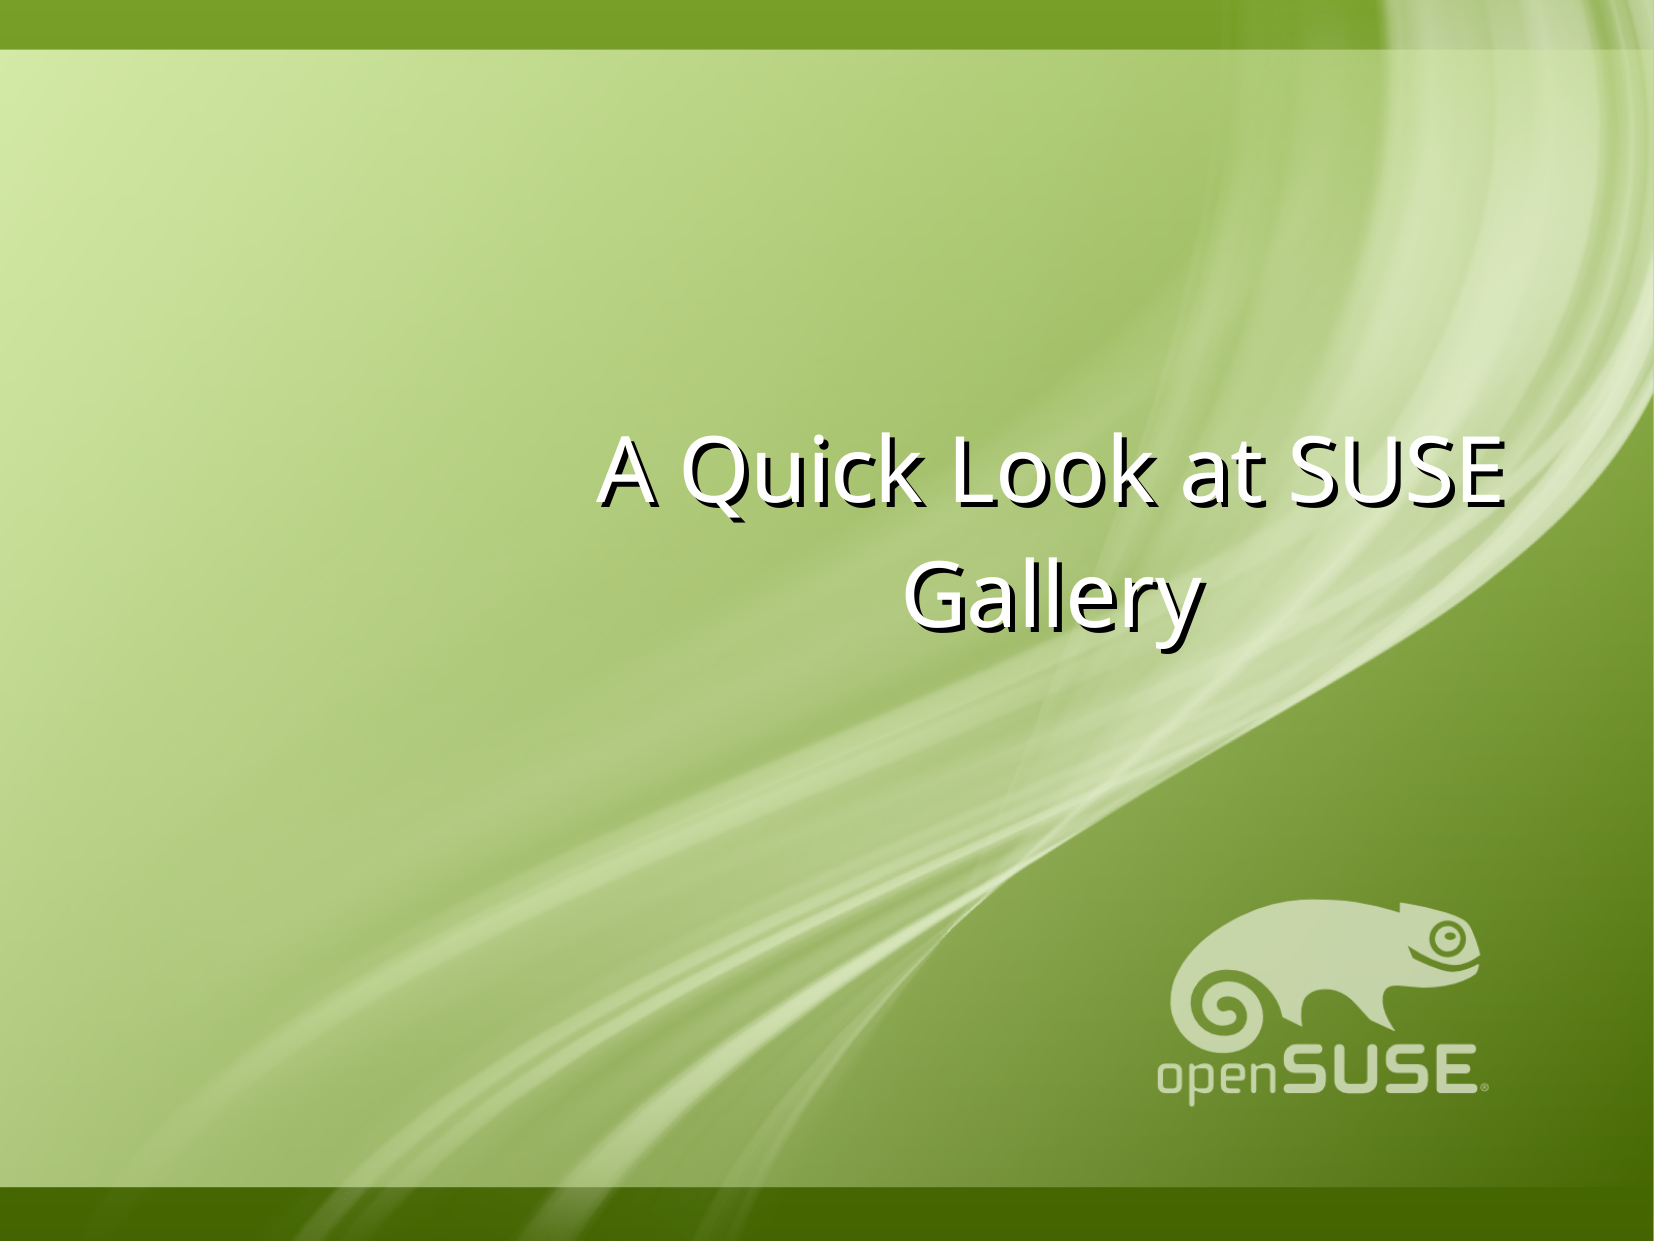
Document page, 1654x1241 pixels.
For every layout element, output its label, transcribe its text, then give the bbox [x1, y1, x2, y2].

title A Quick Look at SUSE Gallery [271, 426, 1522, 633]
picture [0, 0, 1654, 1241]
